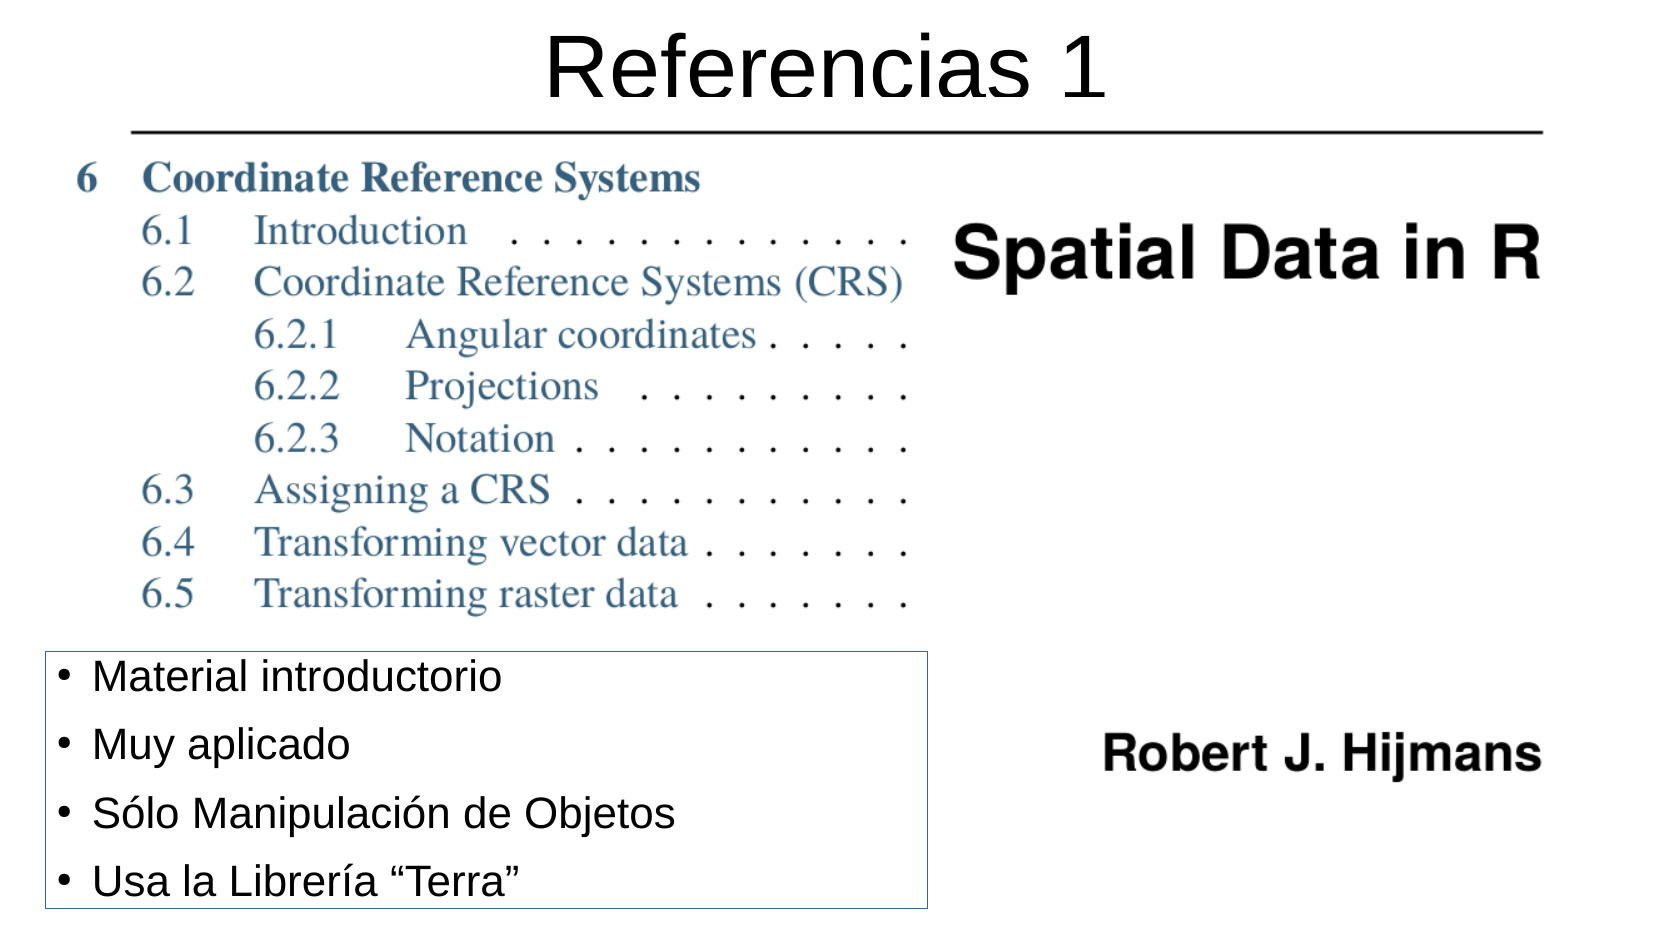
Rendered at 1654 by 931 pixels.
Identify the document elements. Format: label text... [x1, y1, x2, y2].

title Referencias 1 [82, 0, 1571, 146]
list Material introductorio Muy aplicado Sólo Manipulación de Objetos Usa la Librería “Terra” [45, 651, 928, 909]
picture [25, 97, 1564, 811]
